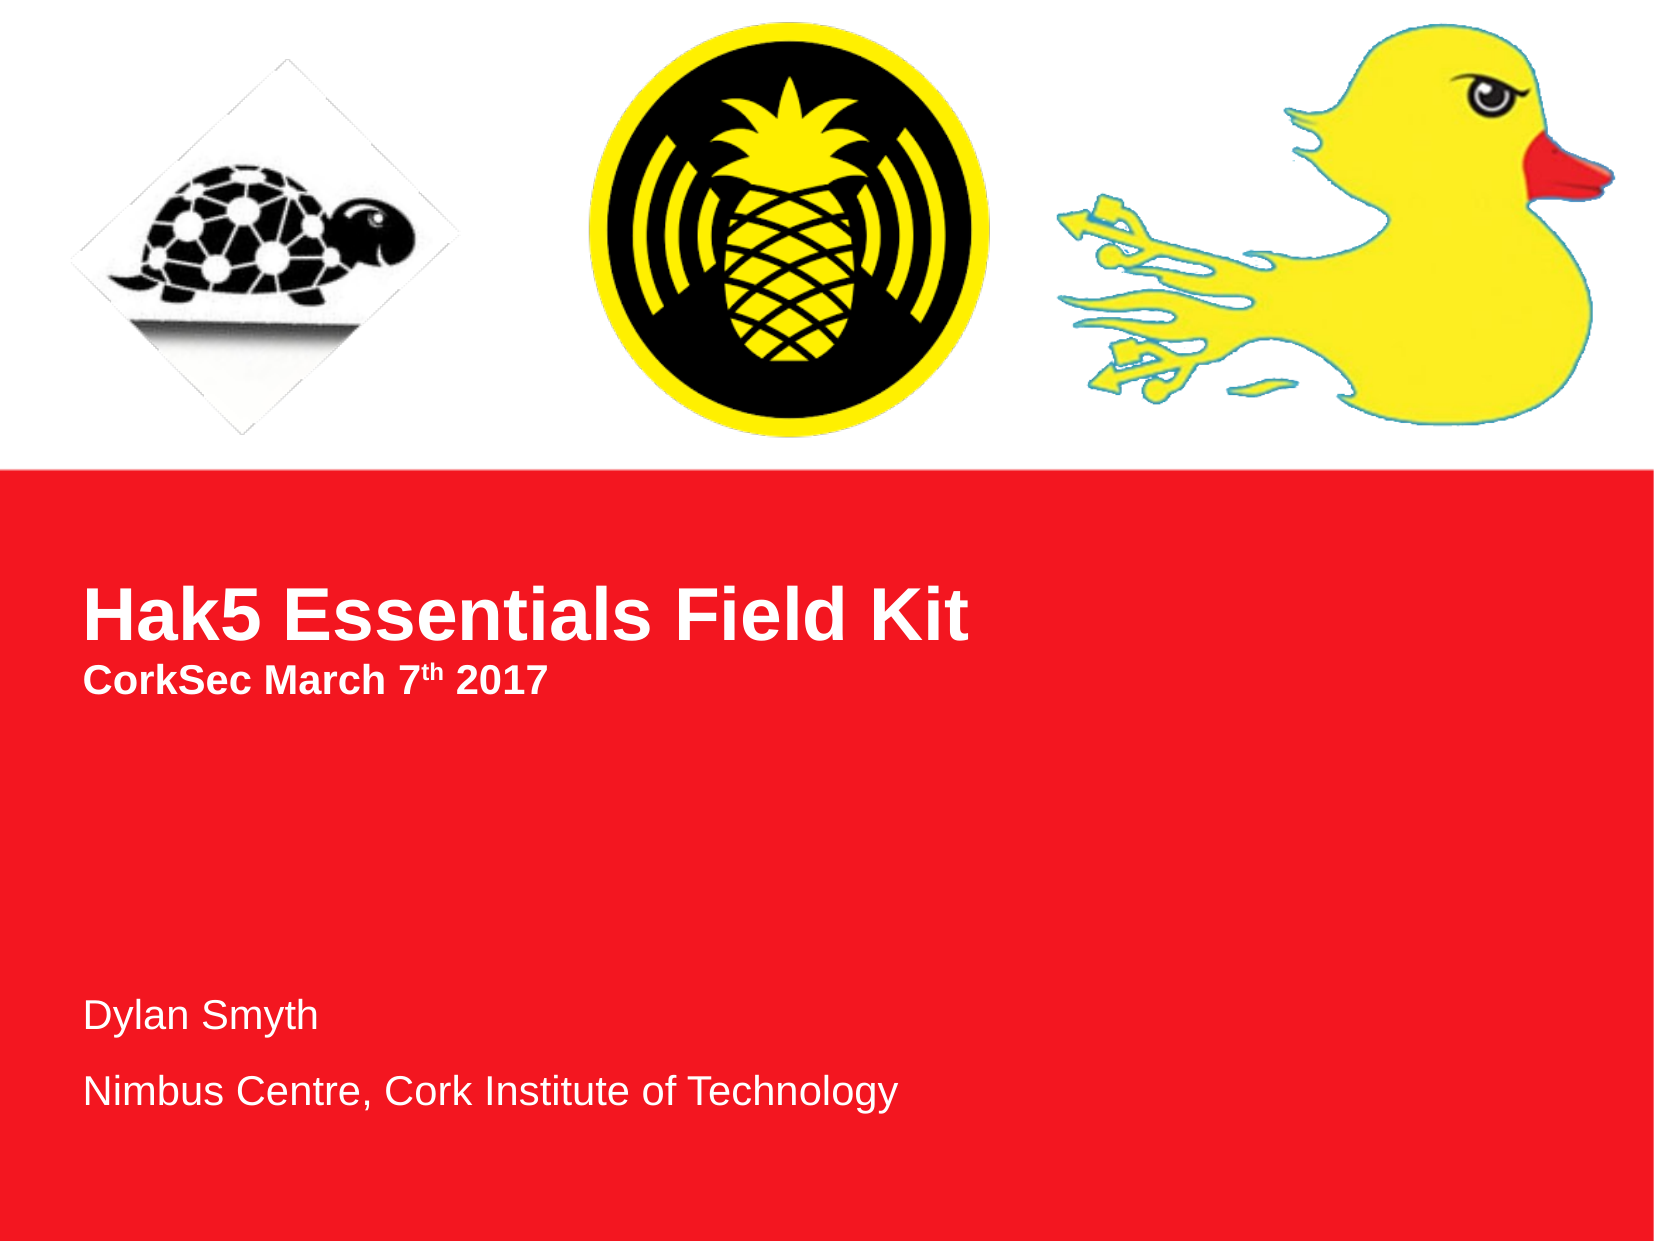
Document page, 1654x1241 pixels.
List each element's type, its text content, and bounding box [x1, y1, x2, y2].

picture [0, 0, 1654, 1241]
text_box Hak5 Essentials Field Kit CorkSec March 7th 2017 [82, 484, 1571, 792]
list Dylan Smyth Nimbus Centre, Cork Institute of Technology [82, 992, 1571, 1205]
